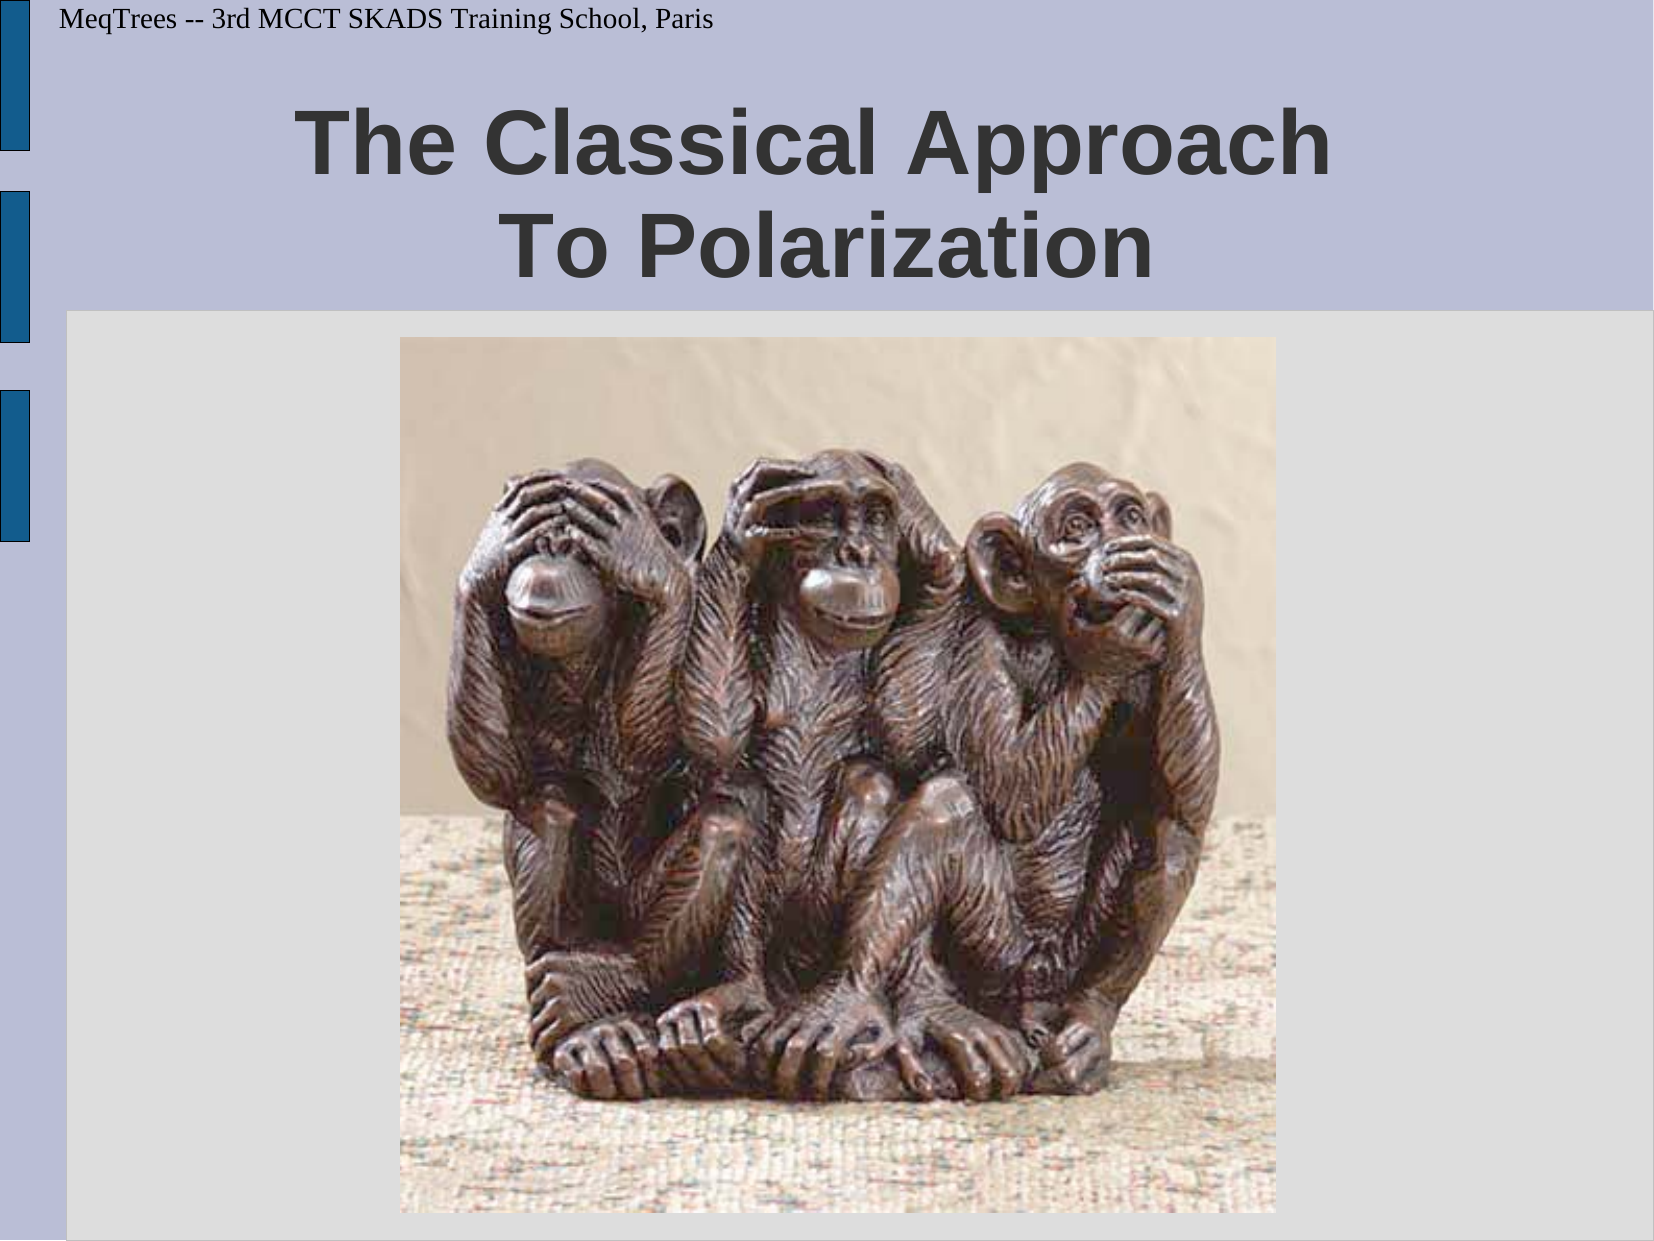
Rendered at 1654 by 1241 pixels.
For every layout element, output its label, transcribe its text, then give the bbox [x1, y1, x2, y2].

title The Classical Approach To Polarization [121, 91, 1534, 299]
picture [400, 337, 1276, 1213]
